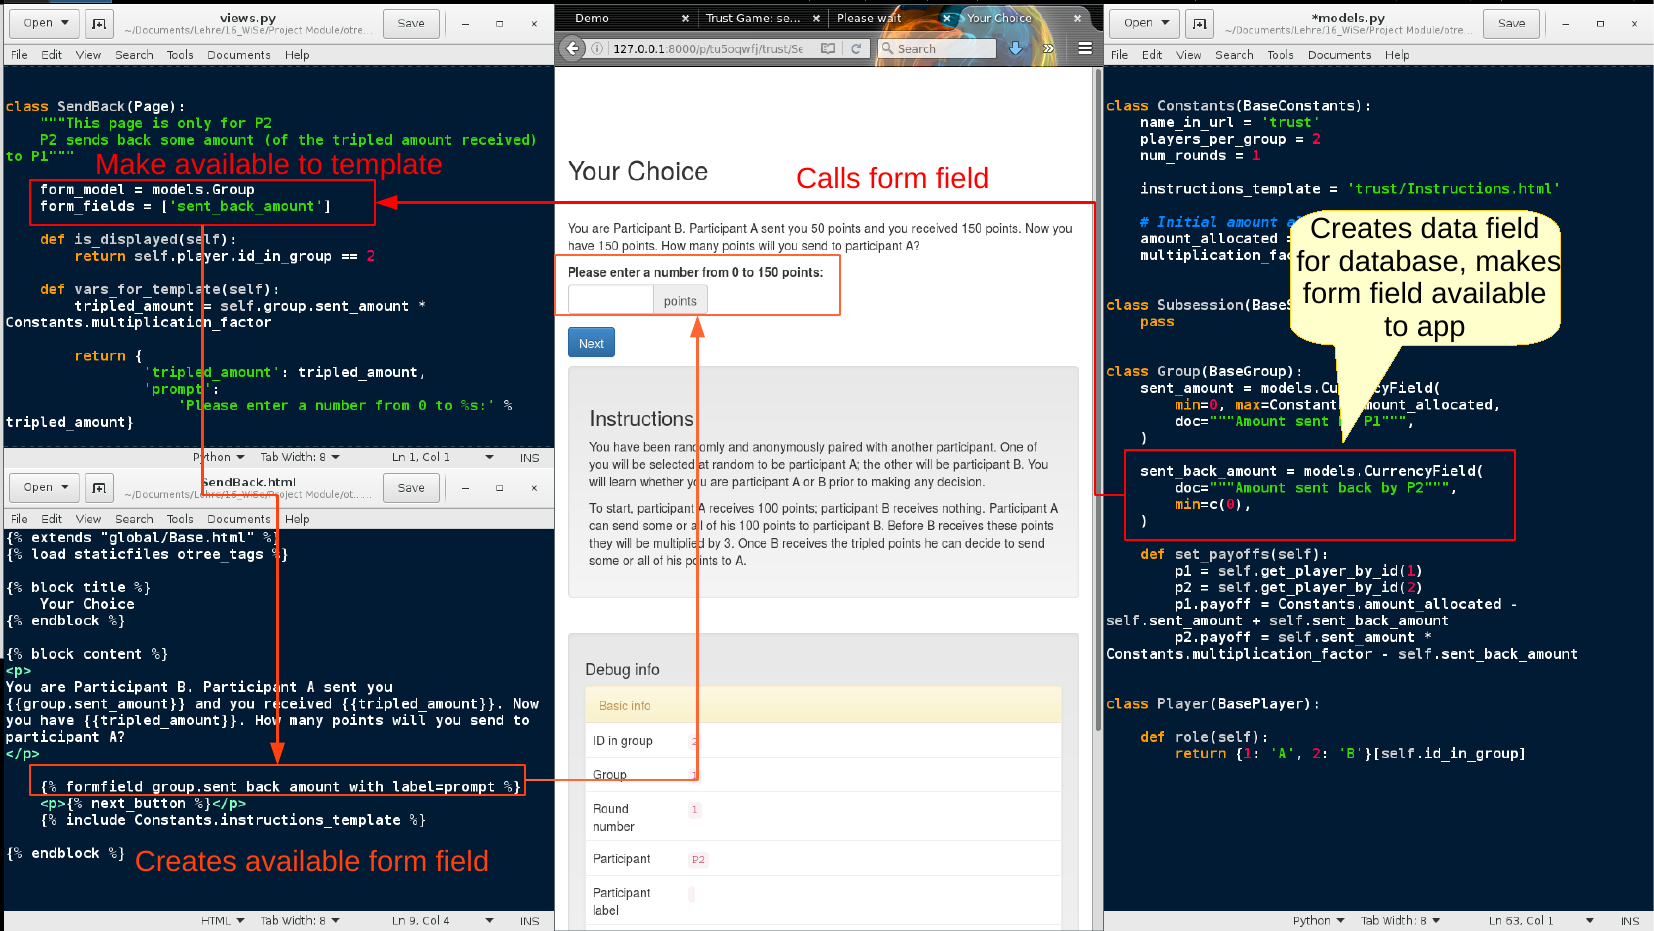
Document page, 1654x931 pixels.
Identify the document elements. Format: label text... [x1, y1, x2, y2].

picture [0, 0, 1654, 931]
text_box Creates data field for database, makes form field available to app [1290, 210, 1561, 443]
text_box Creates available form field [120, 837, 505, 886]
text_box Make available to template [80, 140, 459, 189]
text_box Calls form field [781, 154, 1006, 203]
